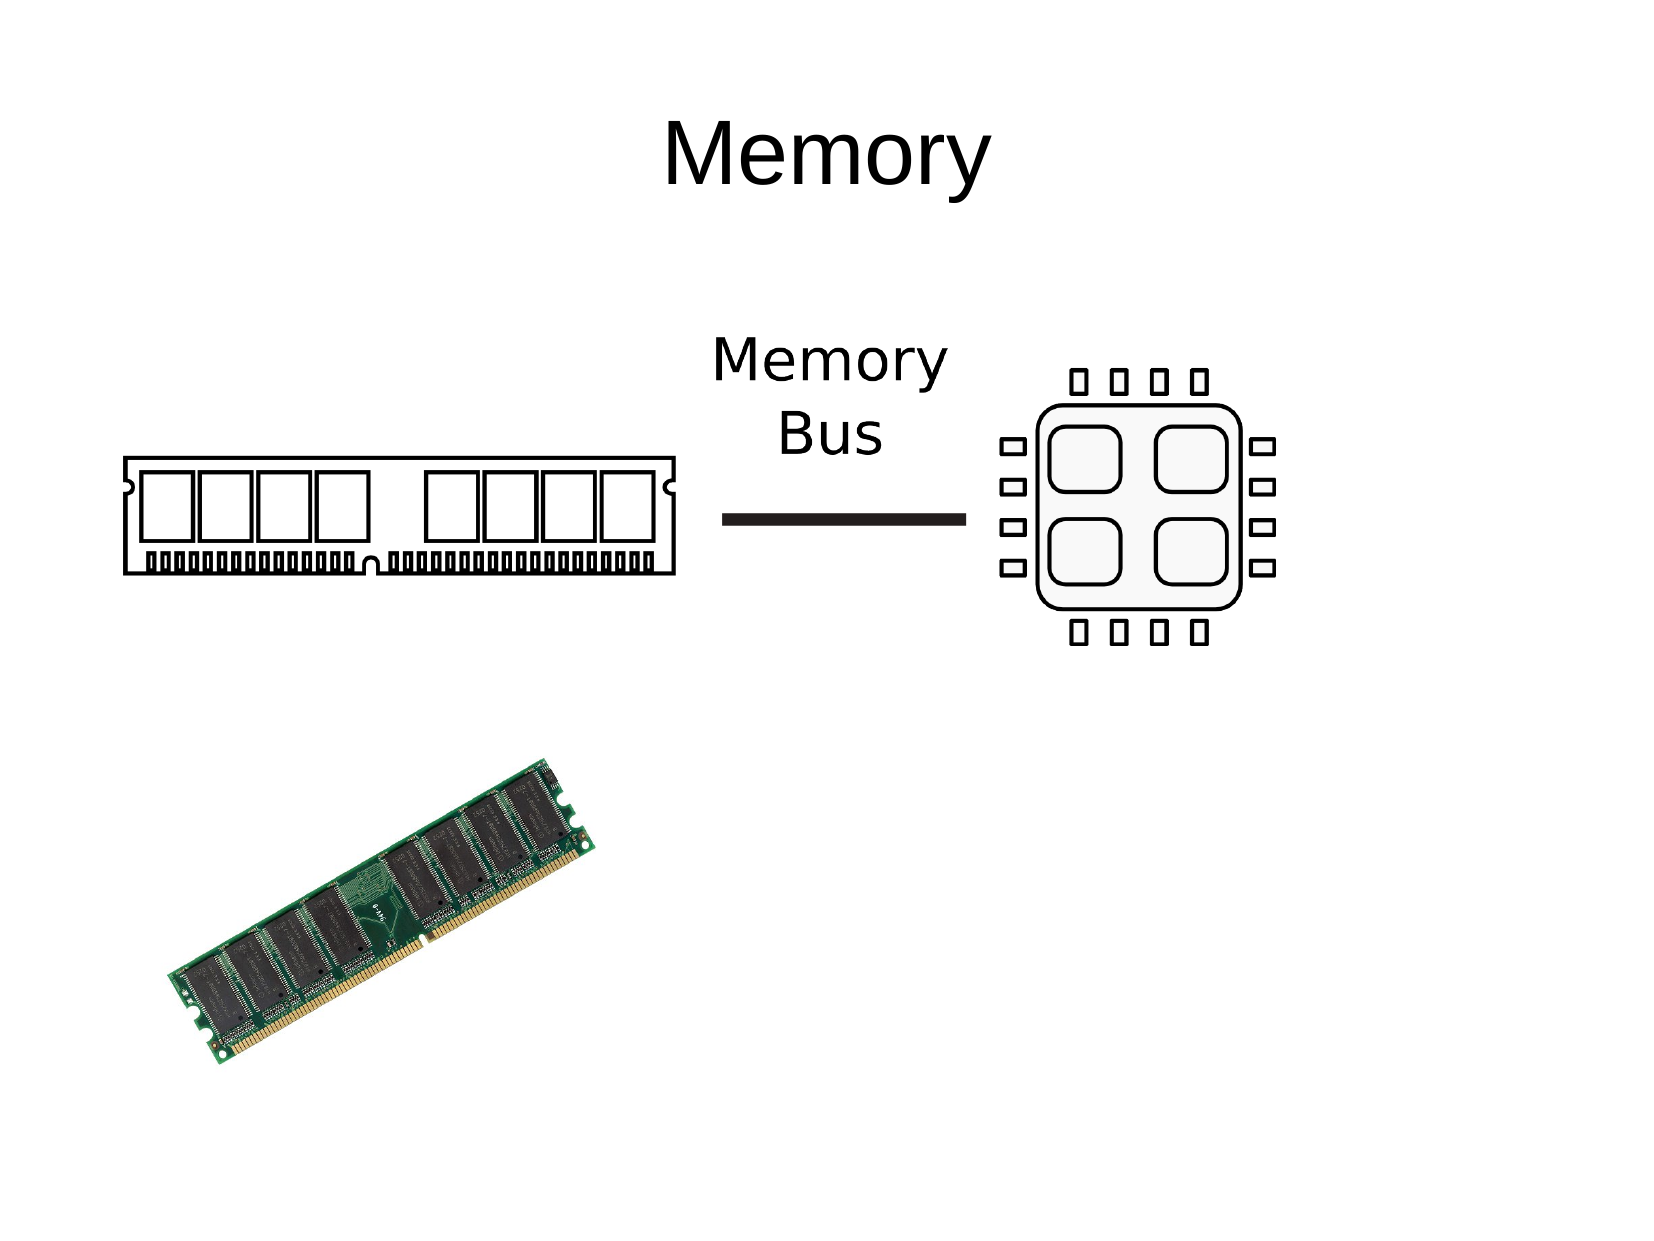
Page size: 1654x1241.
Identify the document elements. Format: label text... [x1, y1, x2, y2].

picture [123, 337, 1276, 646]
picture [150, 734, 612, 1088]
title Memory [82, 49, 1571, 257]
